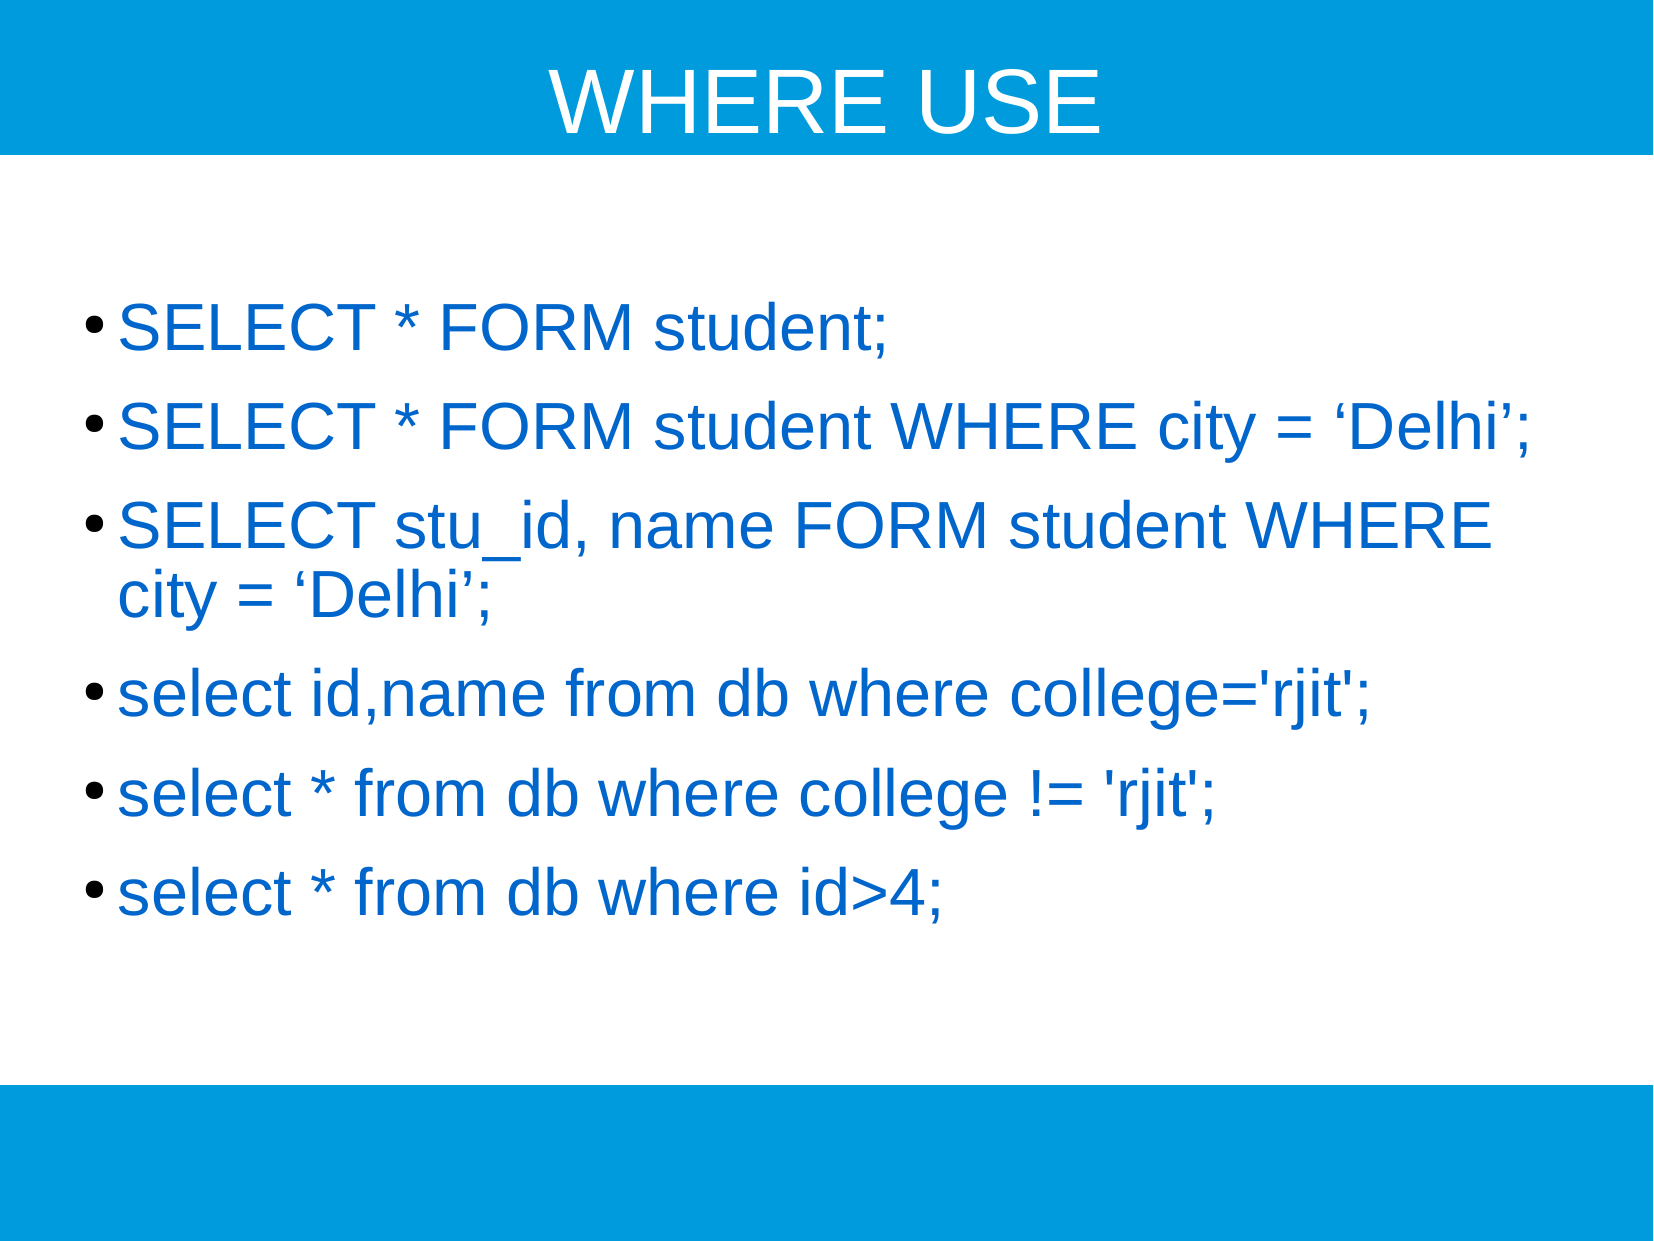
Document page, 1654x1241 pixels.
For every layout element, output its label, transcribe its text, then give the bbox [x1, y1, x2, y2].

title WHERE USE [82, 49, 1571, 155]
list SELECT * FORM student; SELECT * FORM student WHERE city = ‘Delhi’; SELECT stu_id, name FORM student WHERE city = ‘Delhi’; select id,name from db where college='rjit'; select * from db where college != 'rjit'; select * from db where id>4; [82, 290, 1571, 1010]
